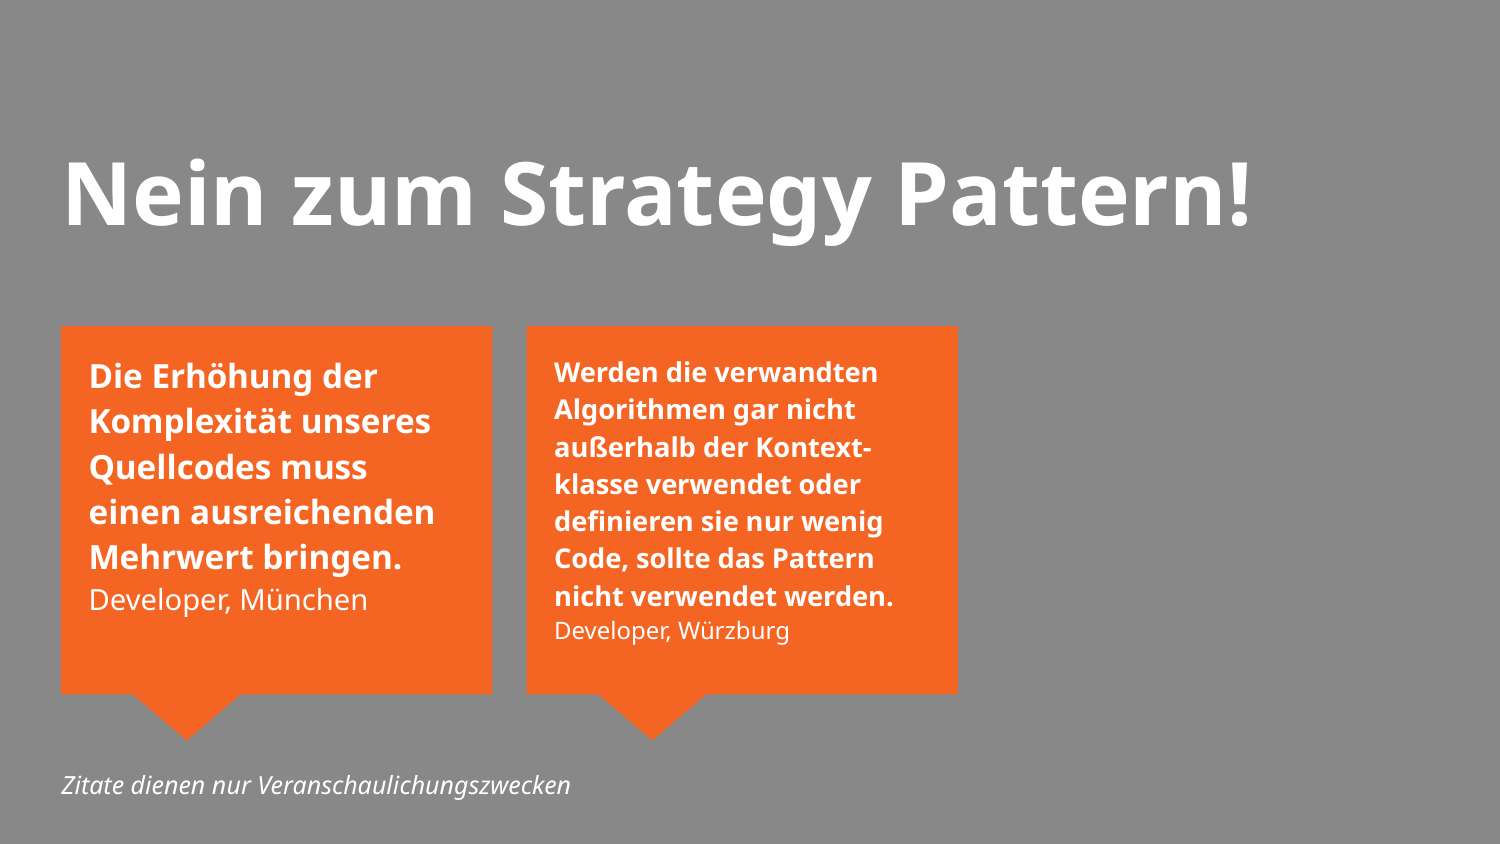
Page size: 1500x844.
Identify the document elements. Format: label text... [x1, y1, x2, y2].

title Werden die verwandten Algorithmen gar nicht außerhalb der Kontext- klasse verwendet oder definieren sie nur wenig Code, sollte das Pattern nicht verwendet werden. Developer, Würzburg [539, 338, 947, 668]
text_box [60, 326, 493, 741]
text_box [526, 326, 958, 741]
title Die Erhöhung der Komplexität unseres Quellcodes muss einen ausreichenden Mehrwert bringen. Developer, München [73, 338, 481, 668]
title Nein zum Strategy Pattern! [46, 116, 1461, 285]
text_box Zitate dienen nur Veranschaulichungszwecken [46, 763, 1071, 806]
